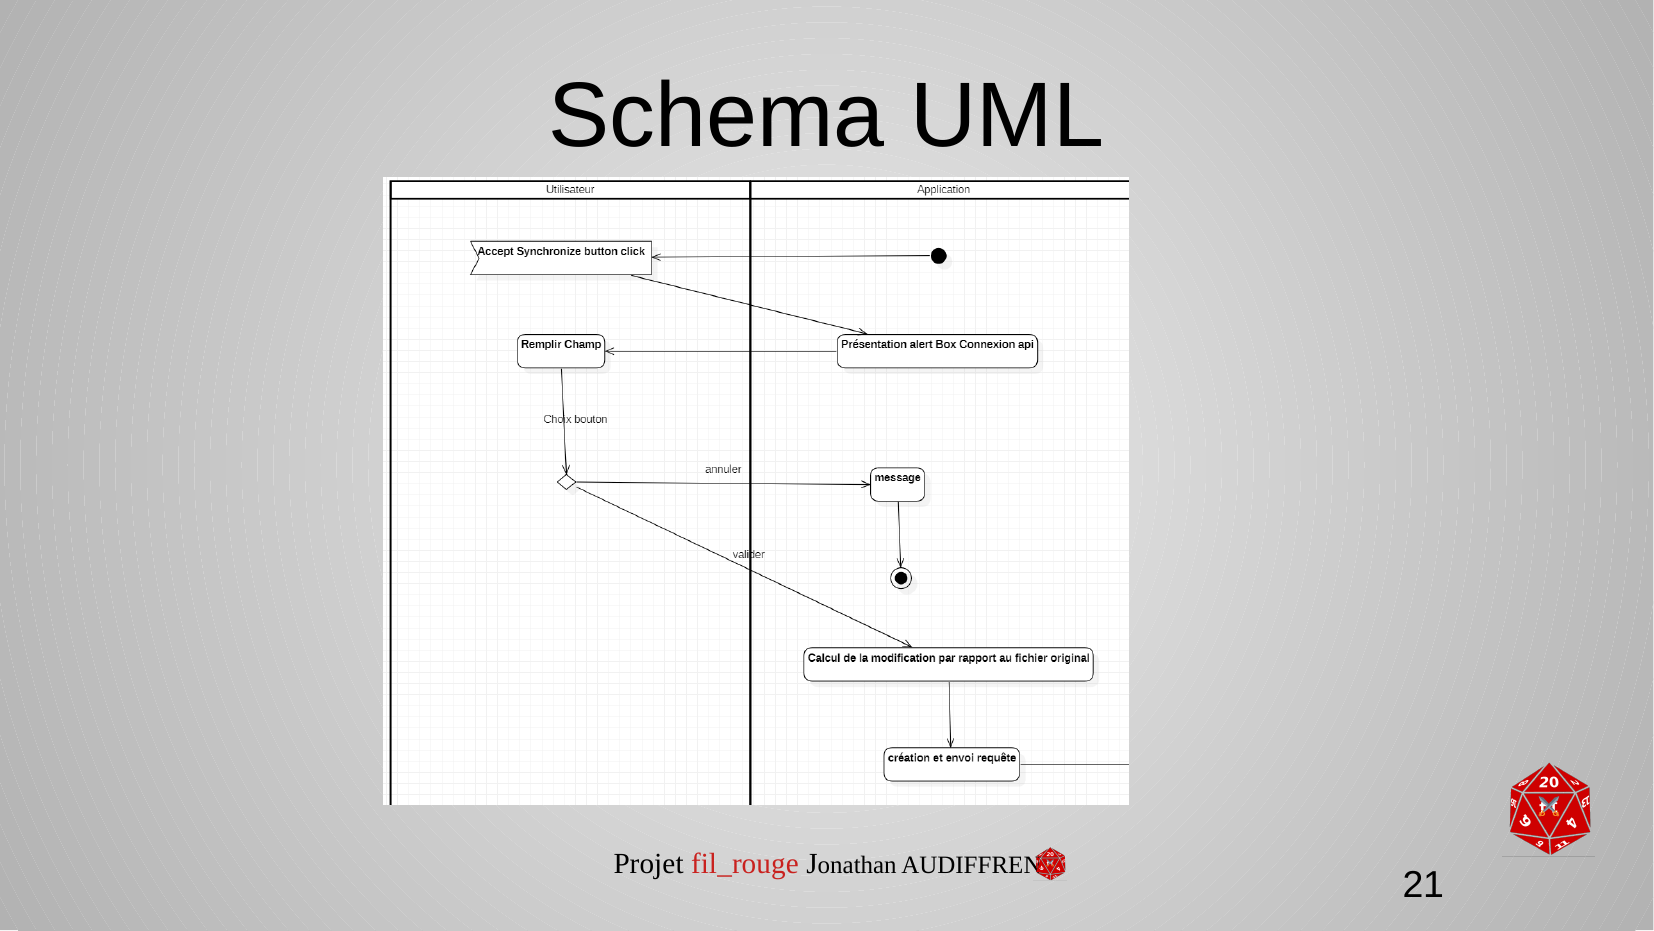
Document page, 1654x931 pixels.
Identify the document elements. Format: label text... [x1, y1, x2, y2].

title Schema UML [82, 37, 1571, 193]
picture [1502, 762, 1595, 857]
picture [1033, 847, 1067, 881]
picture [383, 177, 1129, 805]
